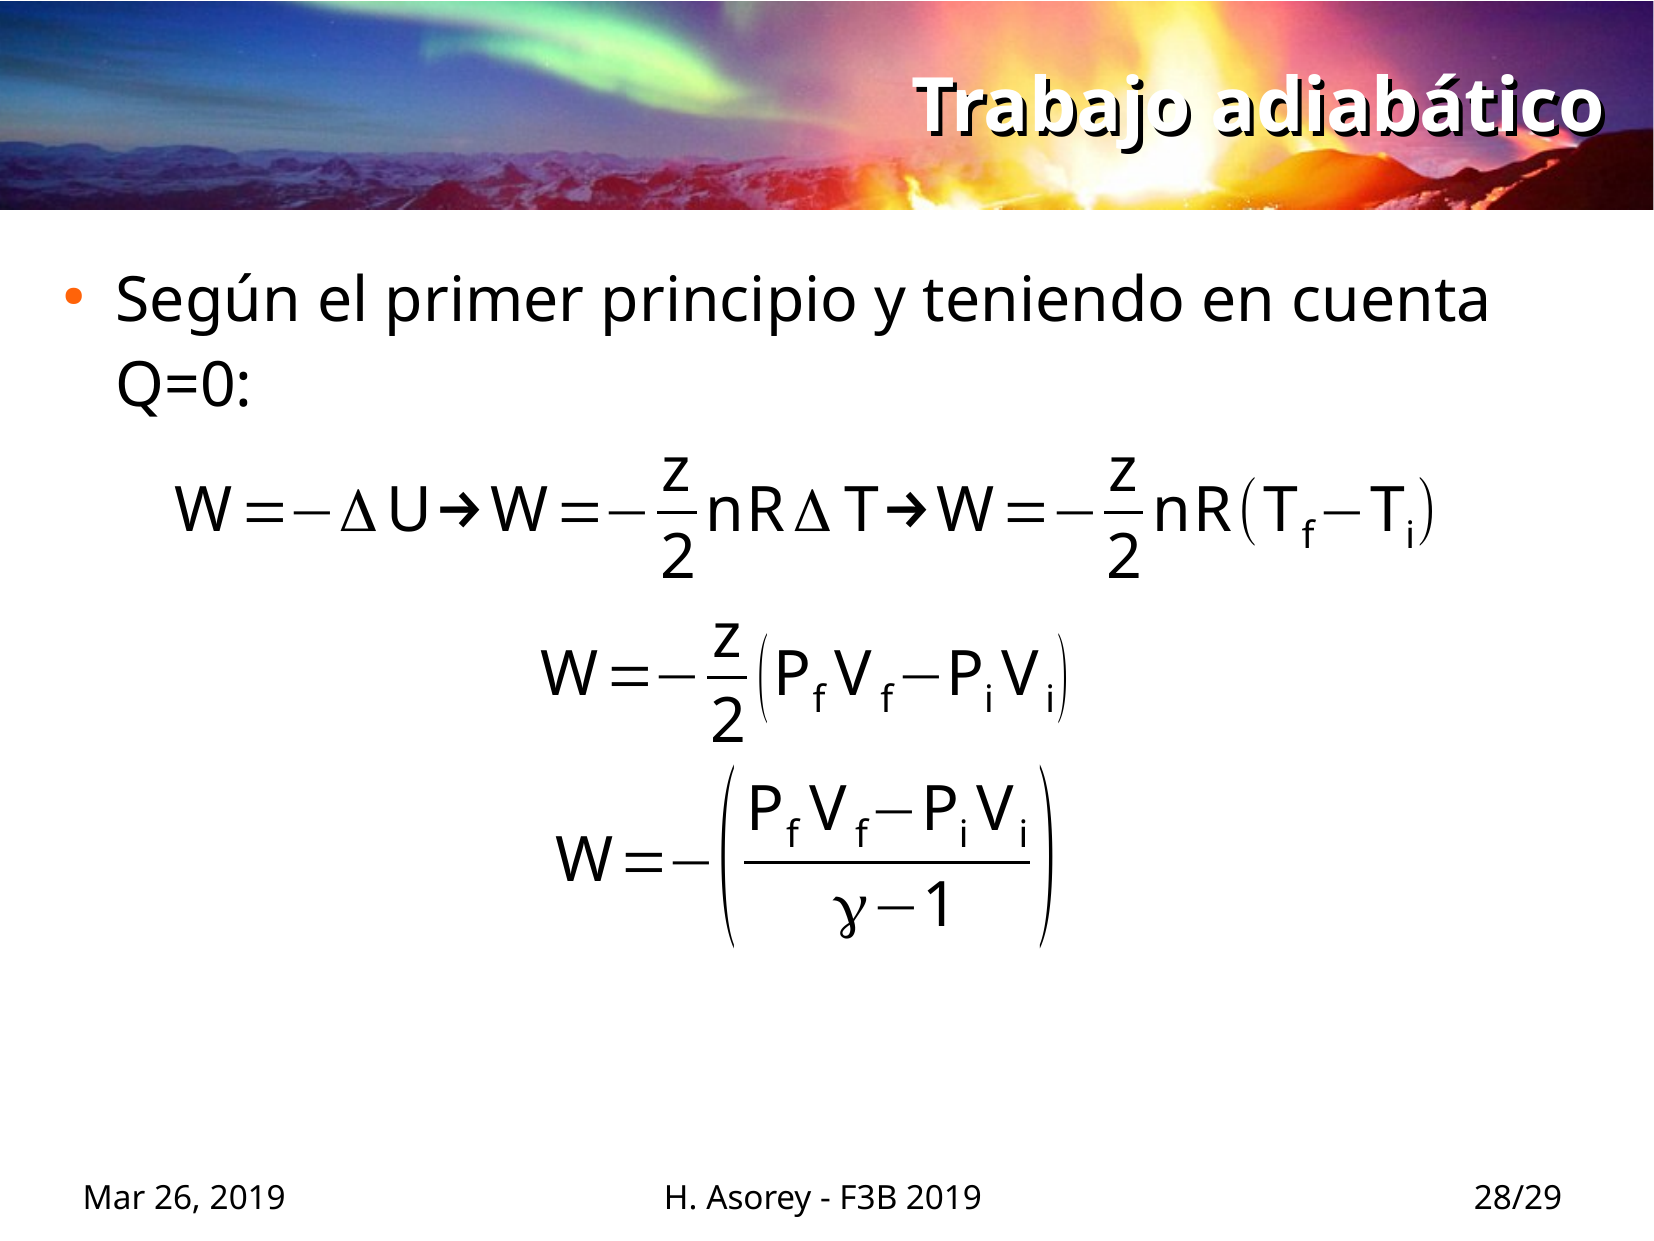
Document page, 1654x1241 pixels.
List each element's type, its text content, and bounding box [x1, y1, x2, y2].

picture [0, 1, 1654, 210]
chart [166, 431, 1444, 953]
title Trabajo adiabático [45, 15, 1606, 191]
list Según el primer principio y teniendo en cuenta Q=0: [45, 255, 1606, 1156]
